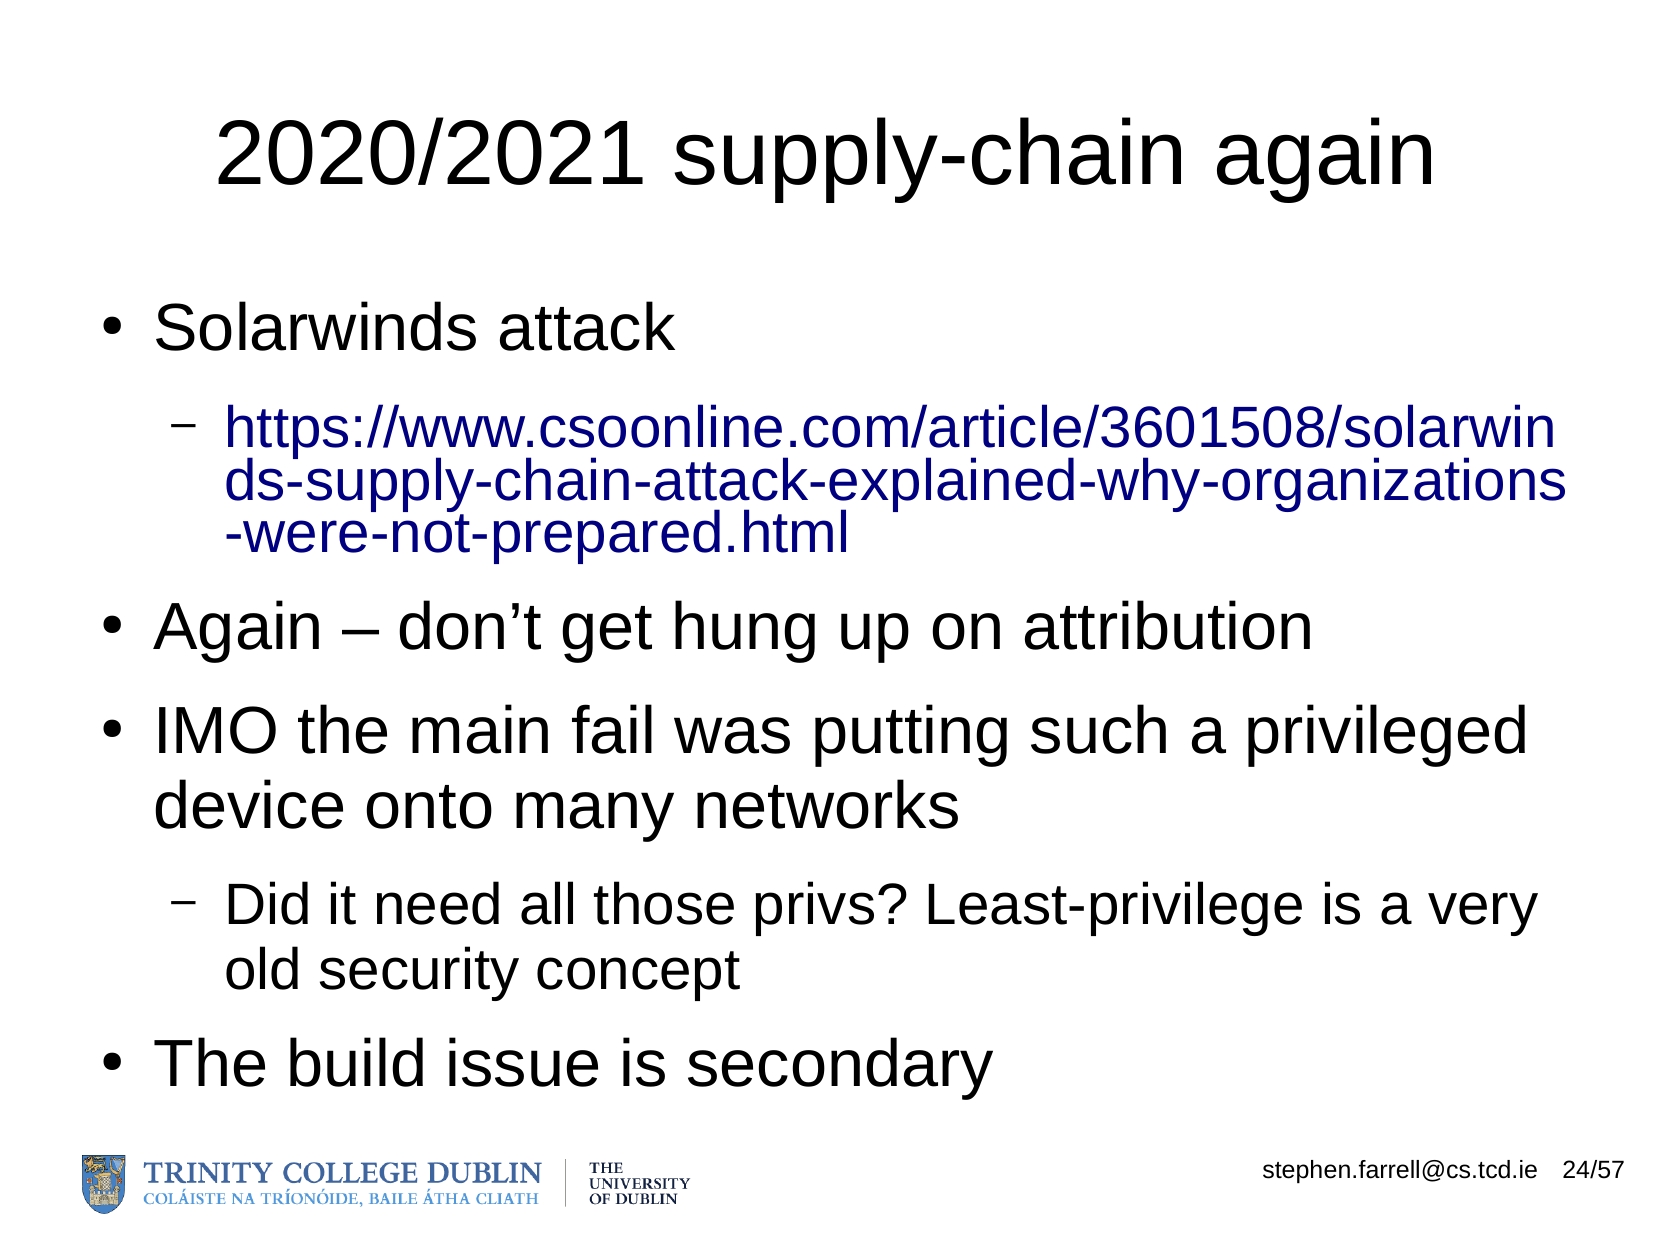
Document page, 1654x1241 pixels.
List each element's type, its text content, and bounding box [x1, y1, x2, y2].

picture [82, 1155, 694, 1214]
list Solarwinds attack https://www.csoonline.com/article/3601508/solarwinds-supply-chain-attack-explained-why-organizations-were-not-prepared.html Again – don’t get hung up on attribution IMO the main fail was putting such a privileged device onto many networks Did it need all those privs? Least-privilege is a very old security concept The build issue is secondary [82, 290, 1571, 1010]
title 2020/2021 supply-chain again [82, 49, 1571, 257]
